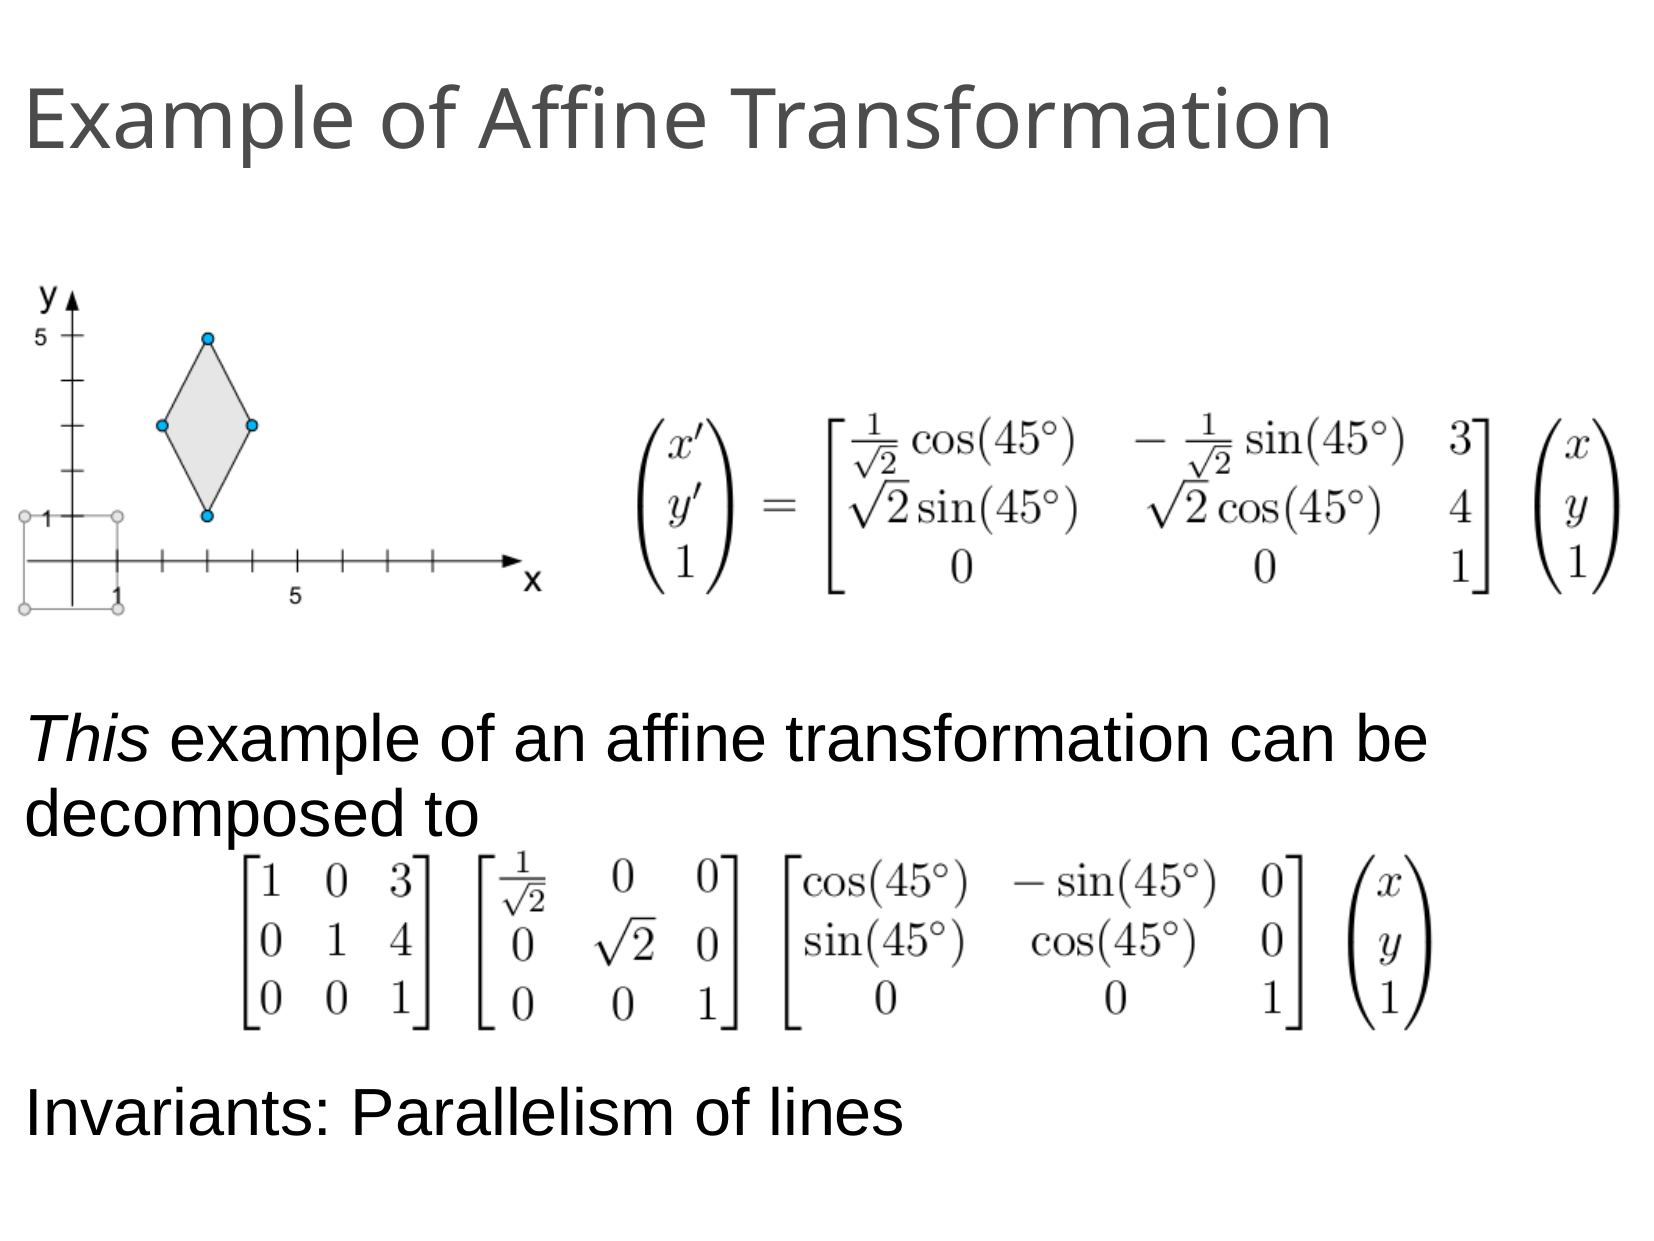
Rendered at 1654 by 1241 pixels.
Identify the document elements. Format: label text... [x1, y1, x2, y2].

subtitle This example of an affine transformation can be decomposed to Invariants: Parallelism of lines [25, 671, 1654, 1180]
title Example of Affine Transformation [22, 26, 1654, 205]
picture [236, 846, 1439, 1043]
picture [11, 275, 1627, 629]
